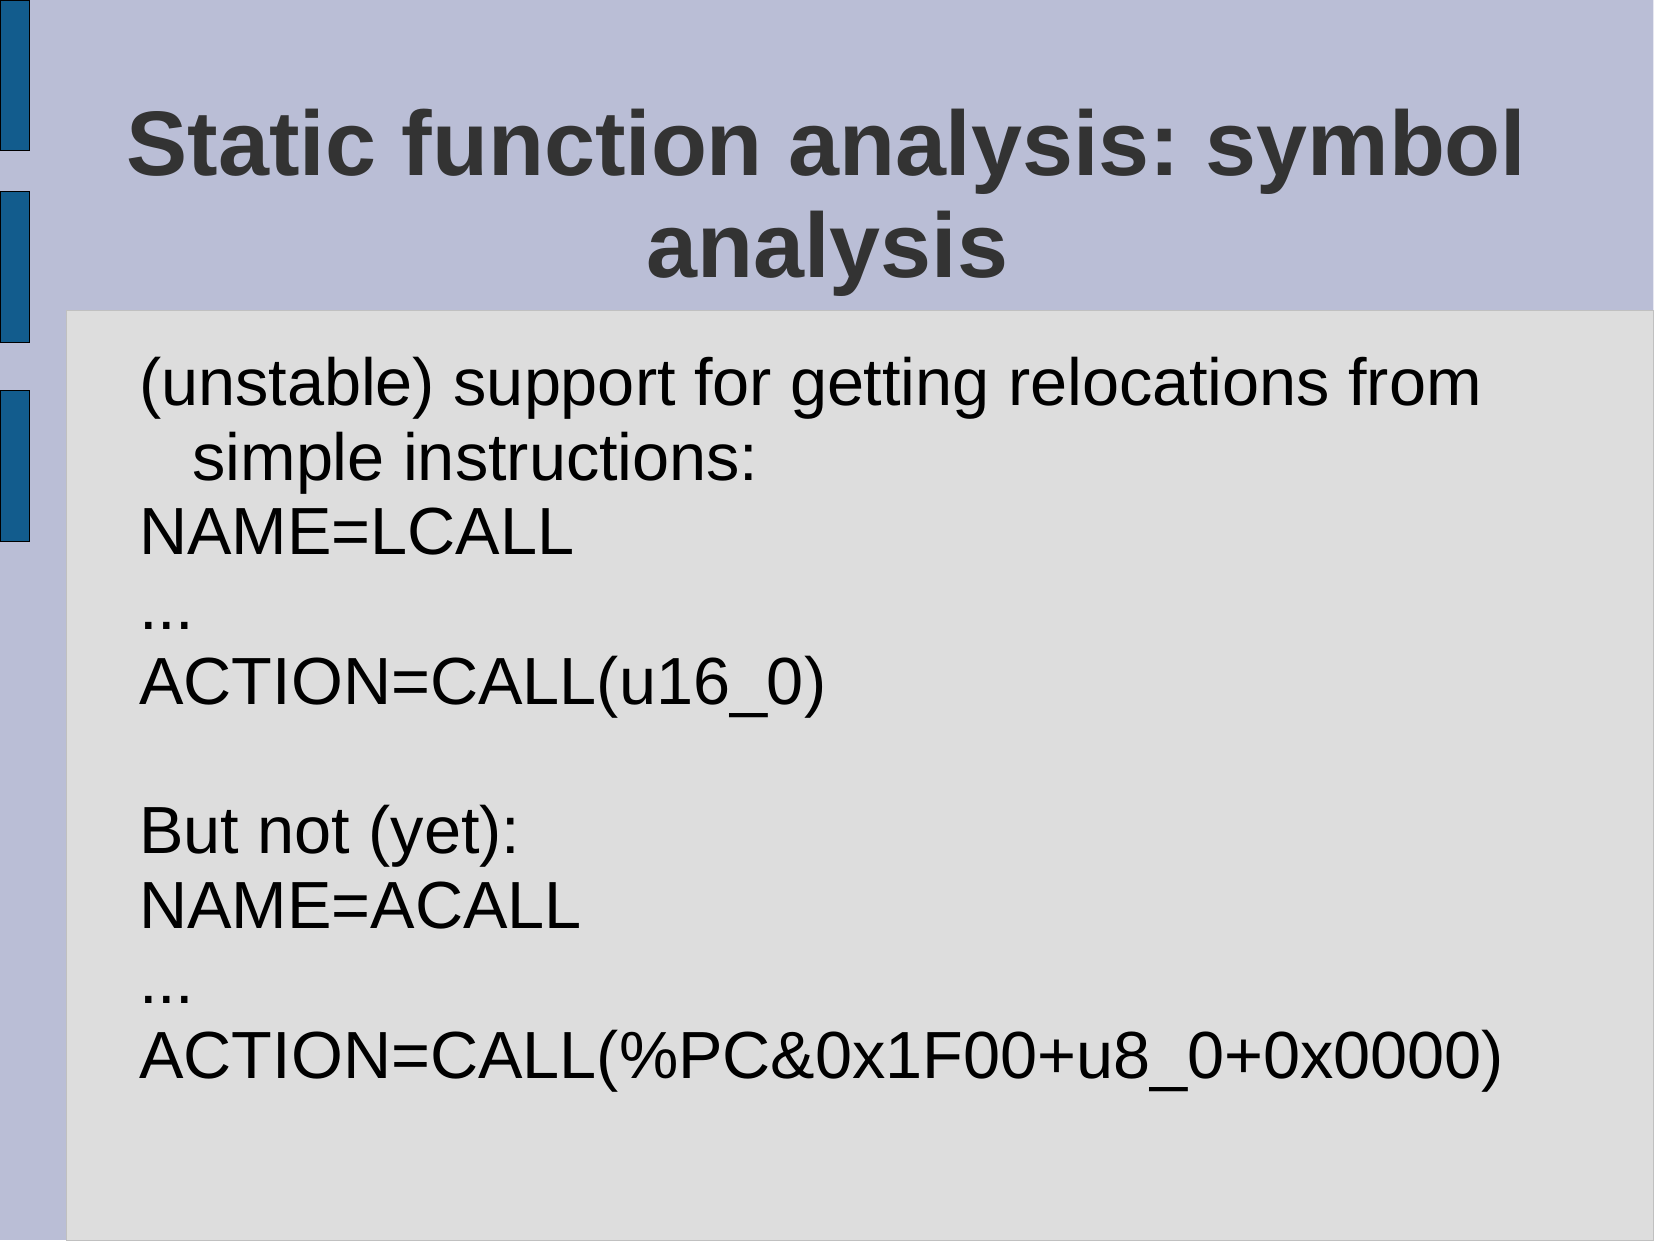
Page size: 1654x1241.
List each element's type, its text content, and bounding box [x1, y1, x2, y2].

list (unstable) support for getting relocations from simple instructions: NAME=LCALL ... ACTION=CALL(u16_0) But not (yet): NAME=ACALL ... ACTION=CALL(%PC&0x1F00+u8_0+0x0000) [121, 344, 1593, 1127]
title Static function analysis: symbol analysis [121, 91, 1534, 299]
